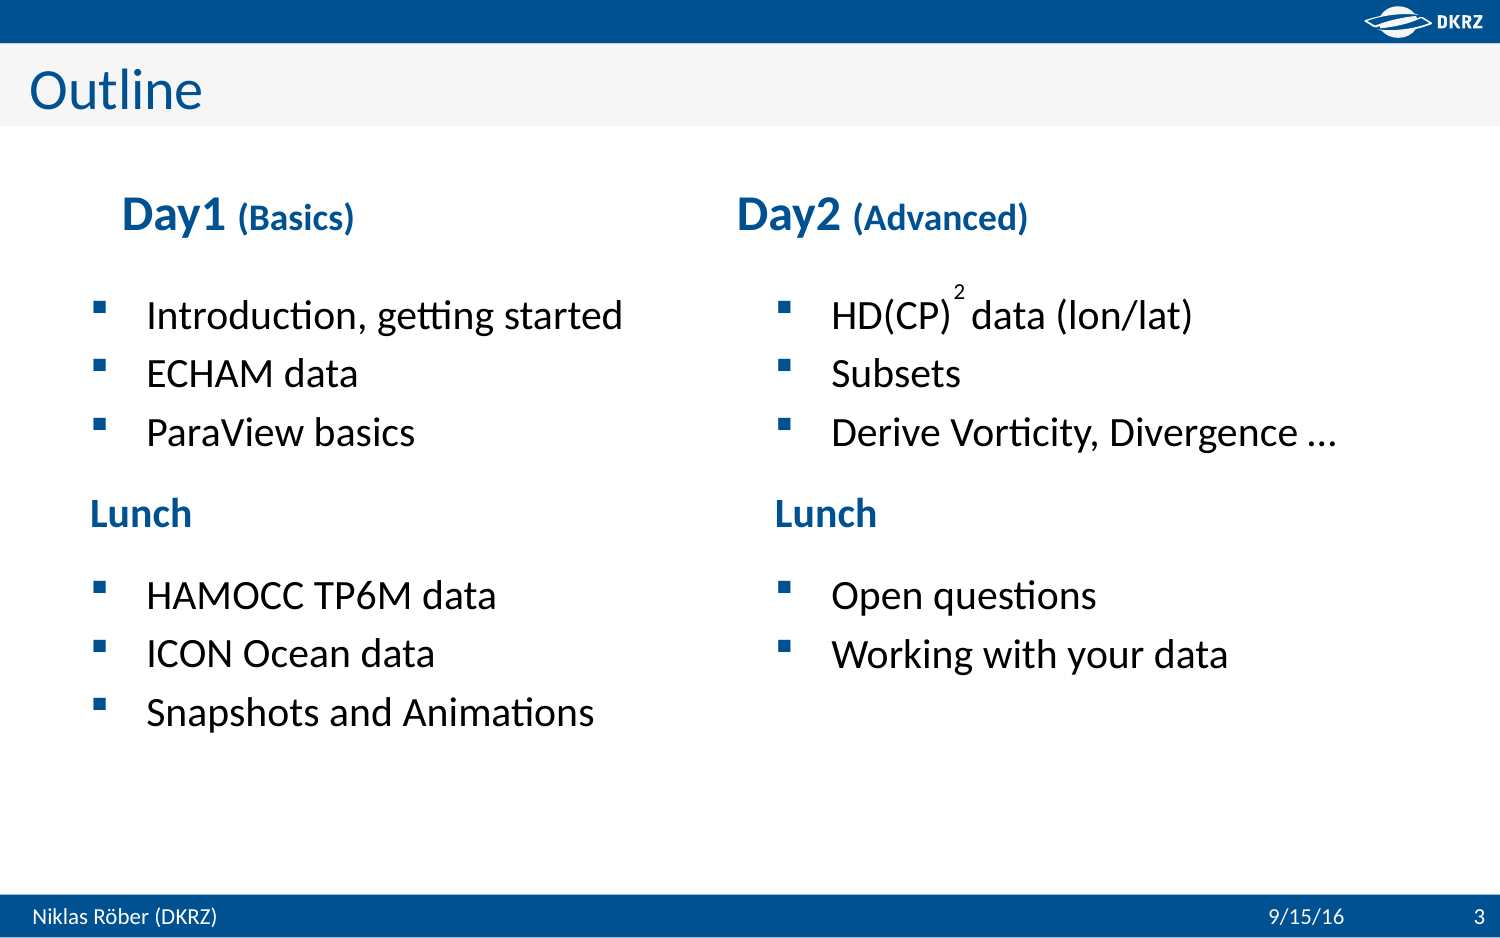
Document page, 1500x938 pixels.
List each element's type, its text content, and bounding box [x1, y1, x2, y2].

title Outline [0, 43, 1500, 127]
list Introduction, getting started ECHAM data ParaView basics Lunch HAMOCC TP6M data ICON Ocean data Snapshots and Animations [75, 161, 703, 861]
text_box HD(CP) data (lon/lat) Subsets Derive Vorticity, Divergence … Lunch Open questions Working with your data [760, 161, 1388, 861]
slide_number 9/15/16 [1187, 893, 1360, 938]
slide_number <number> [1376, 893, 1500, 938]
text_box 2 [938, 269, 981, 312]
text_box Day1 (Basics) Day2 (Advanced) [107, 173, 760, 249]
